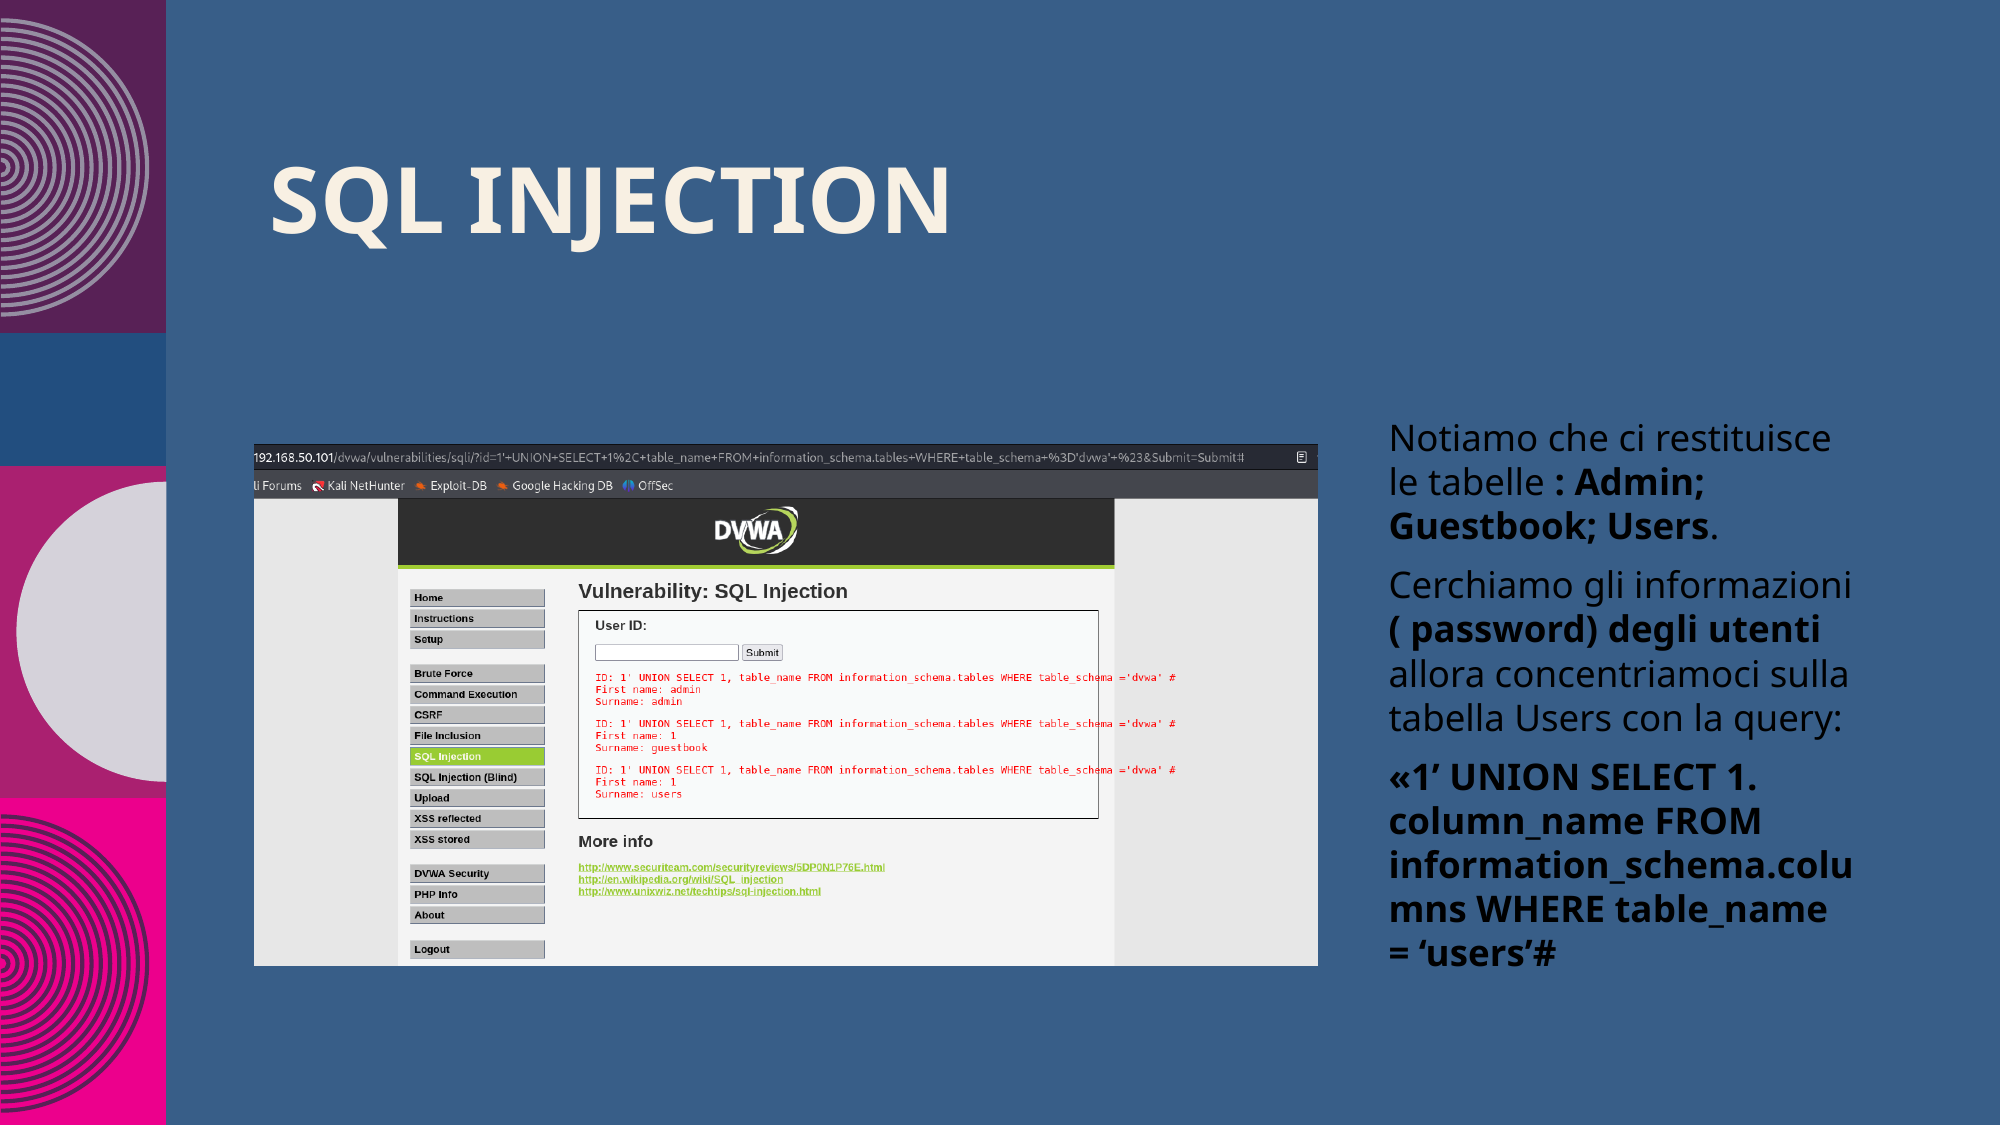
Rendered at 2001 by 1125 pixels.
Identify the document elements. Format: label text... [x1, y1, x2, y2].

list Notiamo che ci restituisce le tabelle : Admin; Guestbook; Users. Cerchiamo gli informazioni ( password) degli utenti allora concentriamoci sulla tabella Users con la query: «1’ UNION SELECT 1. column_name FROM information_schema.columns WHERE table_name = ‘users’# [1373, 407, 1874, 1024]
picture [254, 444, 1318, 966]
title SQL INJECTION [254, 146, 1874, 370]
